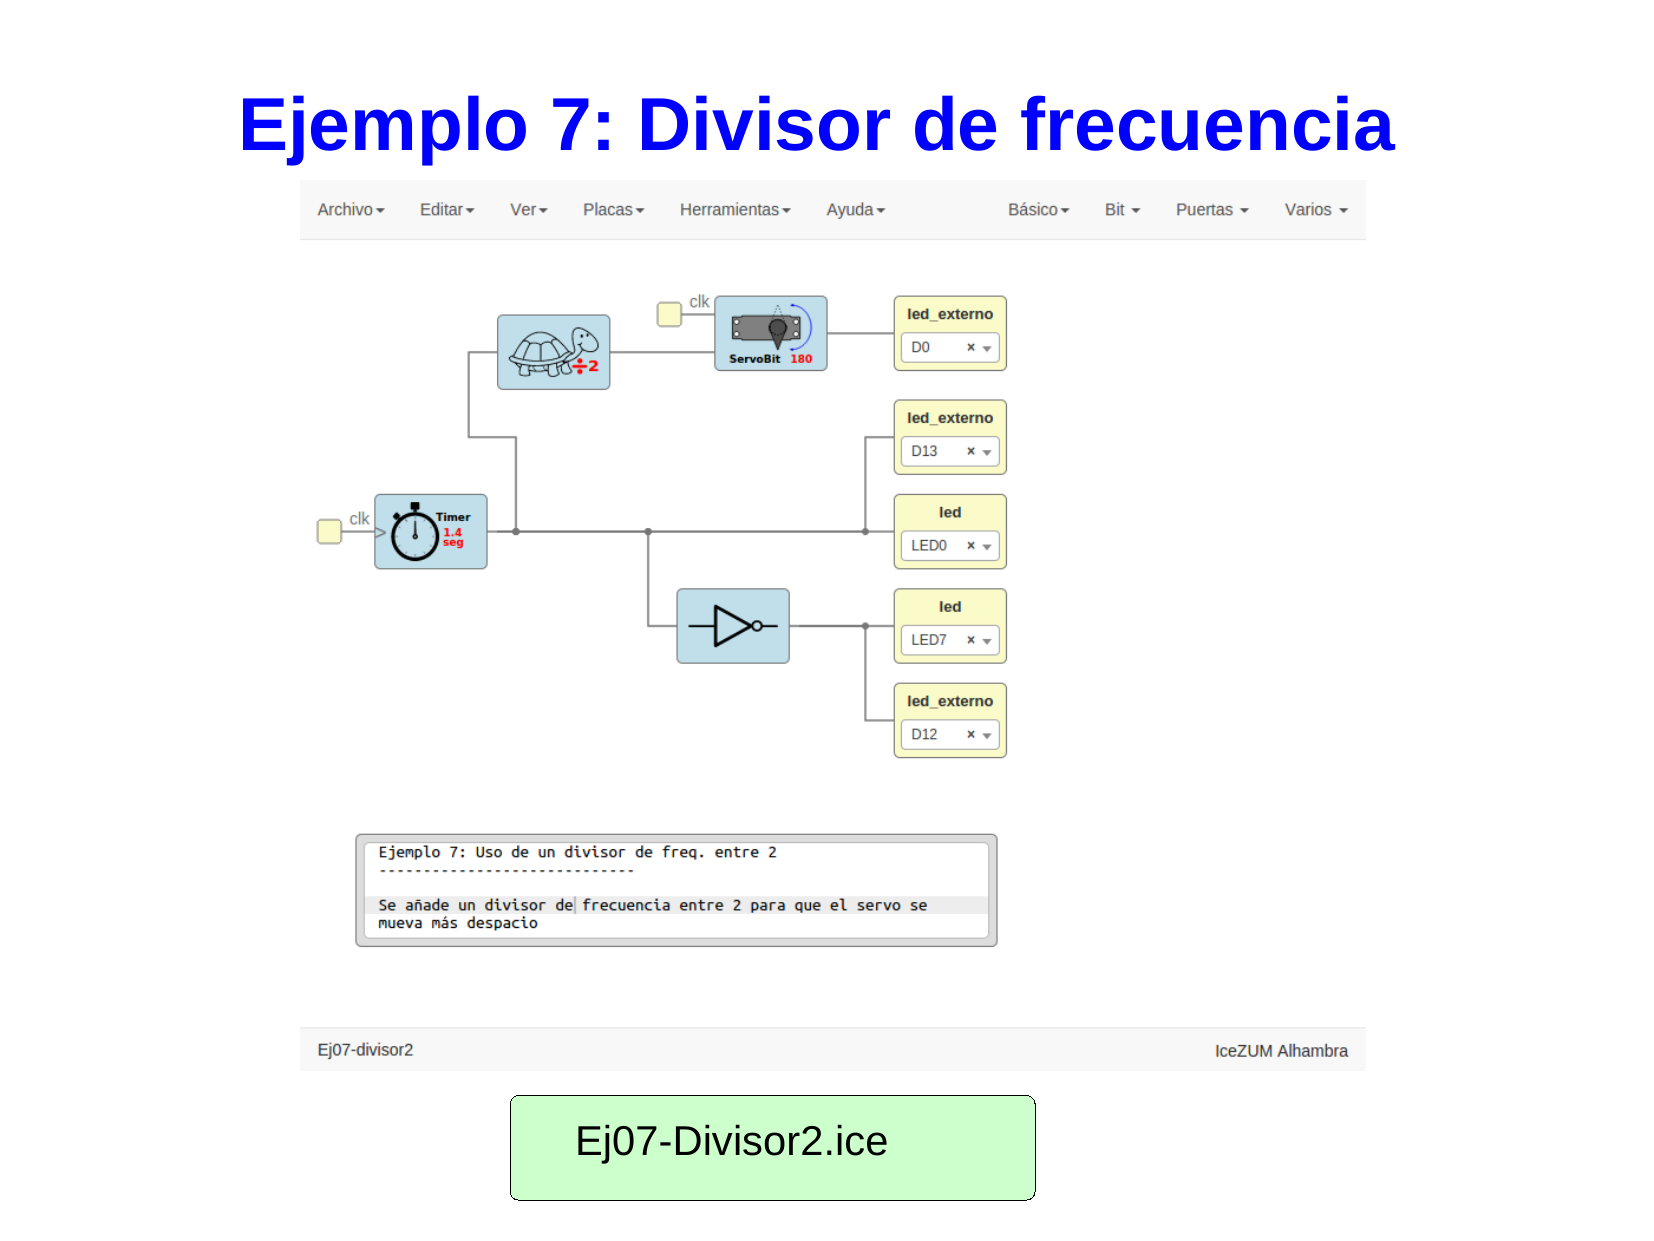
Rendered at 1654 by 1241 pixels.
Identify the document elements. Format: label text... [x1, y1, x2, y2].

text_box Ejemplo 7: Divisor de frecuencia [90, 75, 1546, 174]
text_box Ej07-Divisor2.ice [525, 1110, 1021, 1218]
text_box [510, 1095, 1036, 1201]
picture [300, 180, 1366, 1071]
